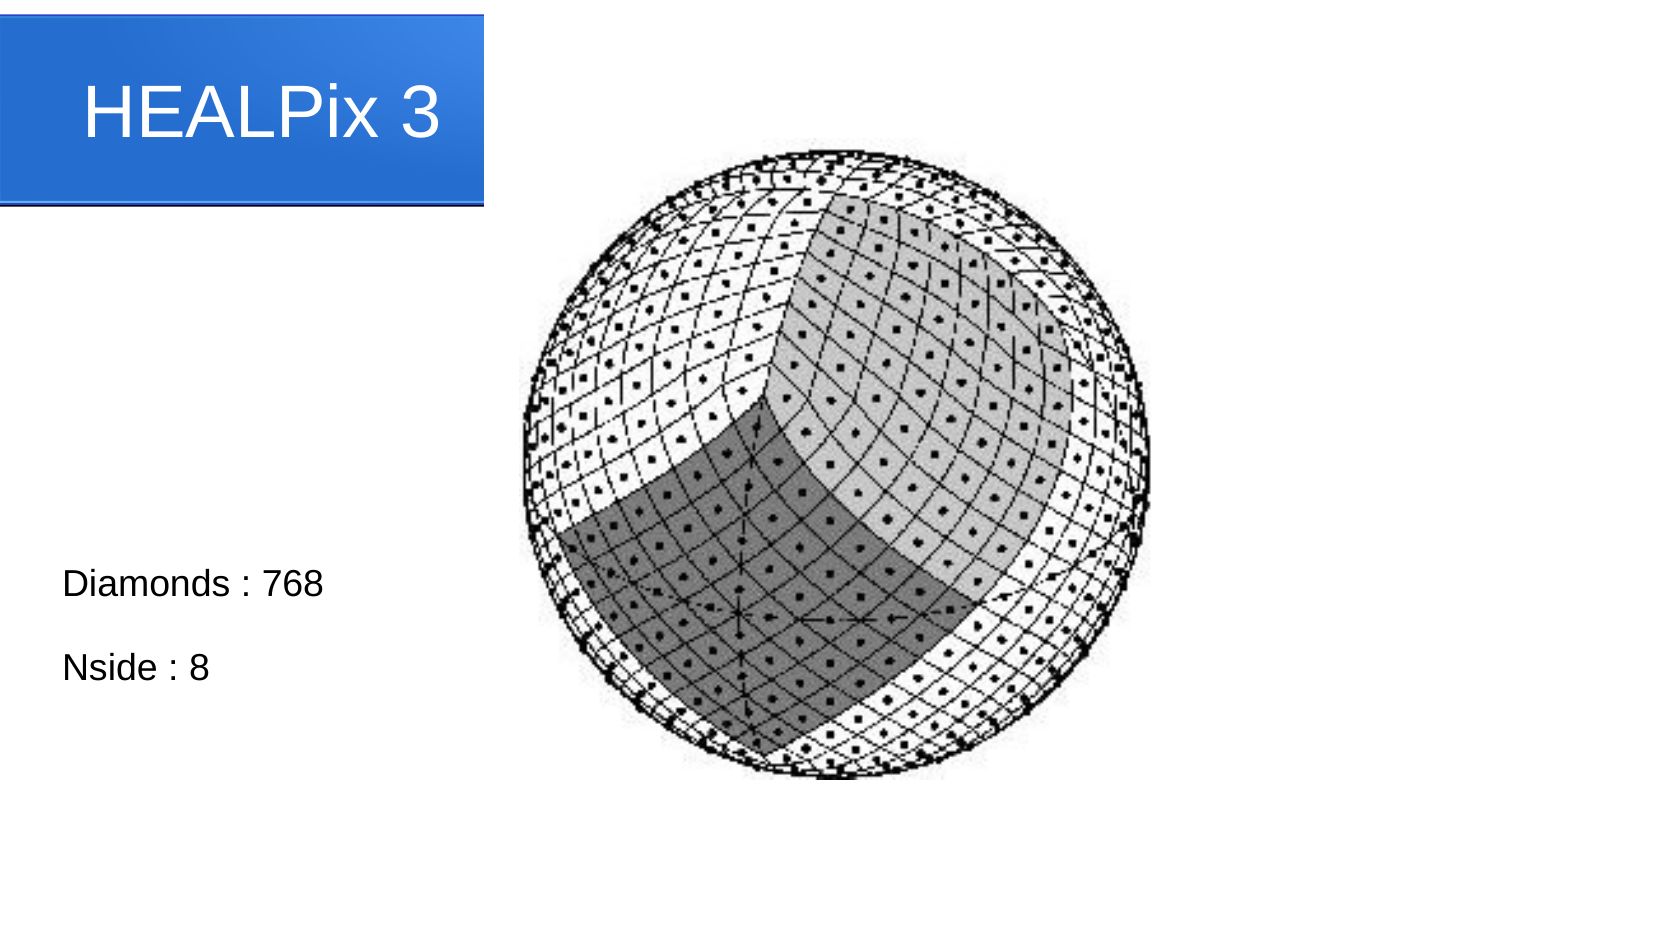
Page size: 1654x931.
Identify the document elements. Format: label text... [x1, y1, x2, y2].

text_box [484, 11, 1359, 319]
title HEALPix 3 [82, 35, 484, 189]
picture [519, 138, 1161, 780]
text_box Diamonds : 768 Nside : 8 [47, 555, 485, 696]
